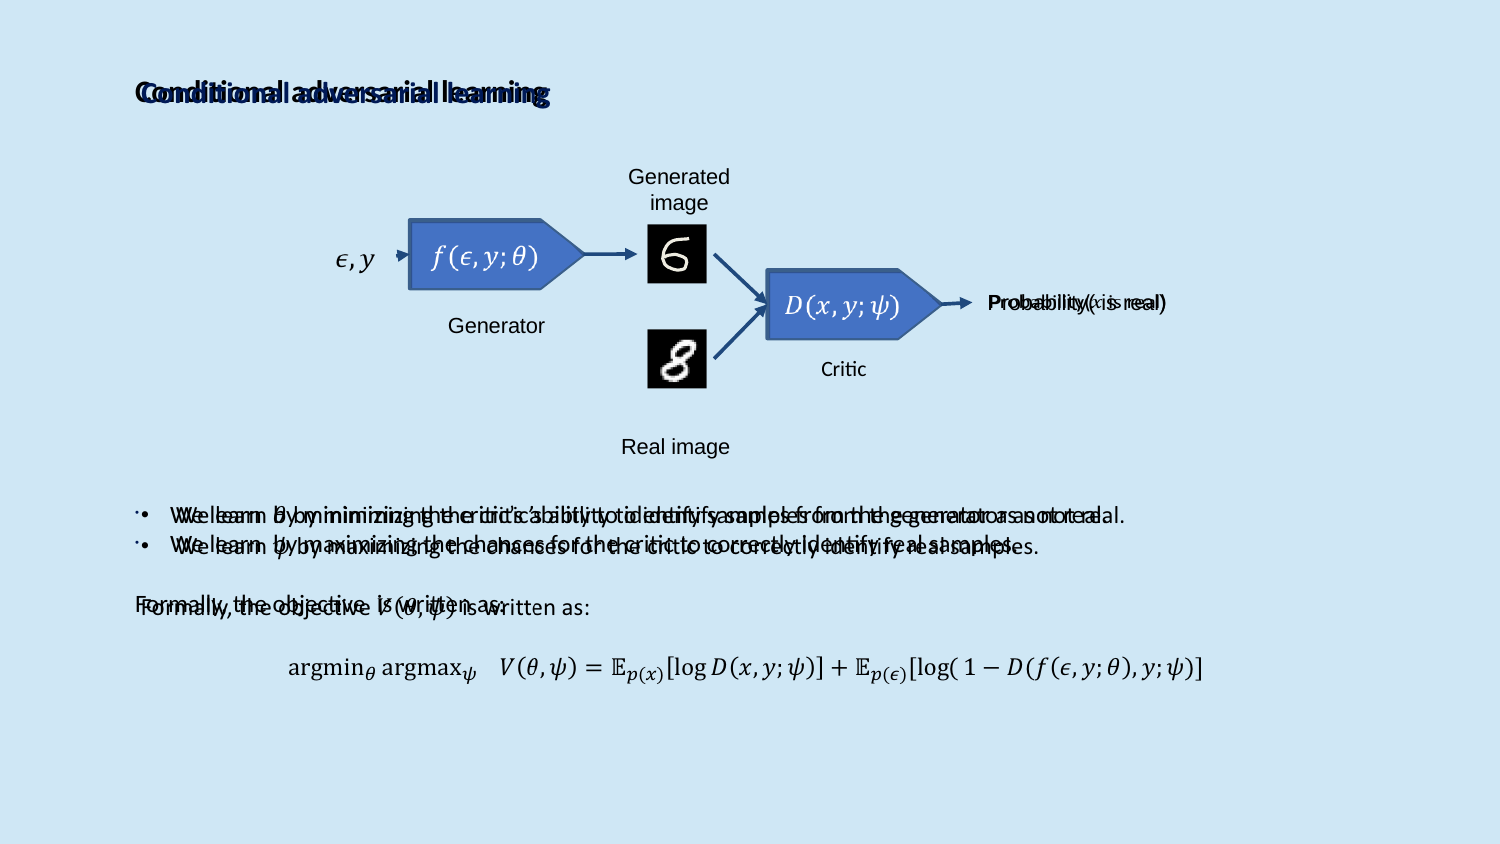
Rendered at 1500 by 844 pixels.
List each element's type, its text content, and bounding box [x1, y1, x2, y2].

text_box Real image [579, 425, 772, 467]
text_box Generated image [583, 155, 776, 223]
picture [637, 320, 715, 398]
picture [637, 223, 715, 293]
text_box Generator [409, 304, 584, 346]
text_box Critic [757, 347, 931, 389]
text_box [120, 64, 1364, 696]
